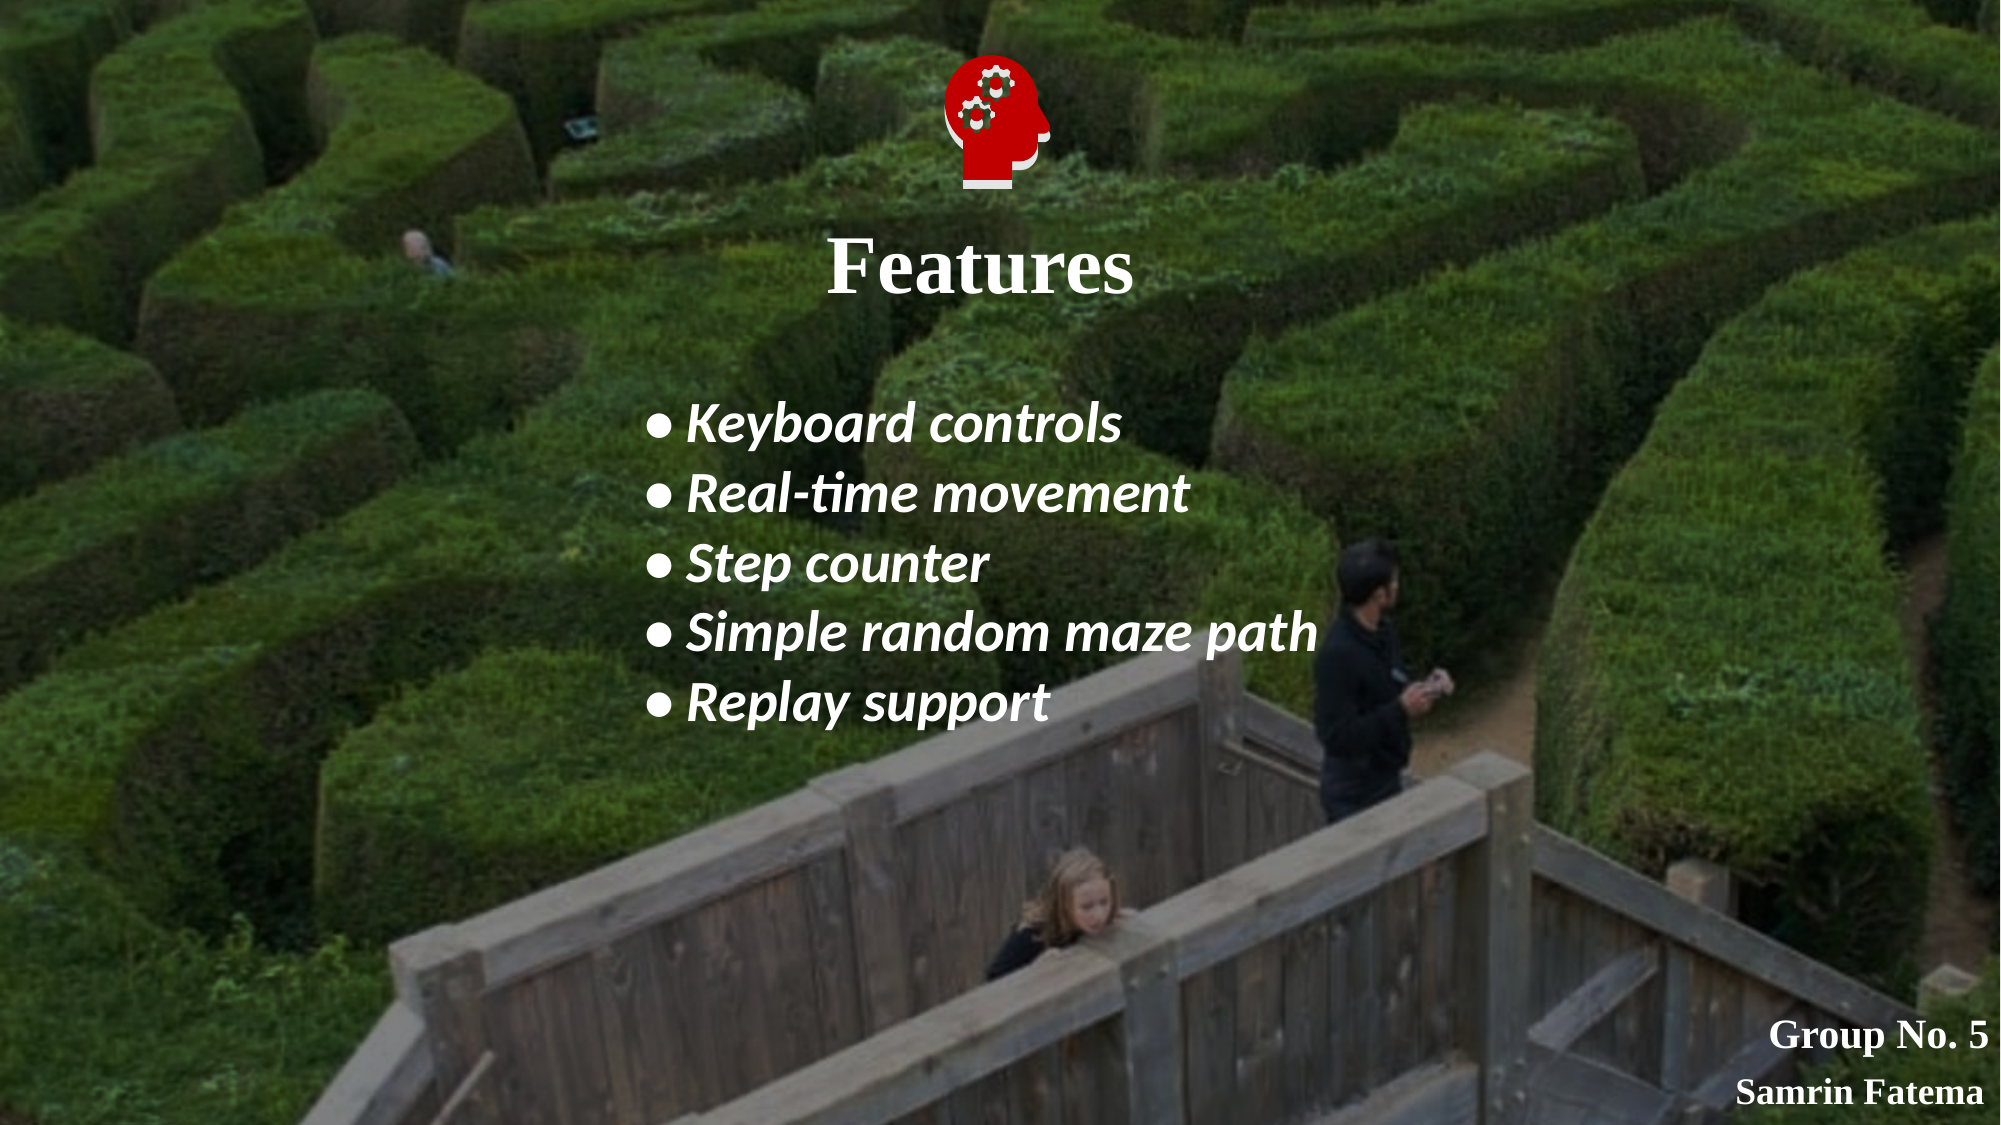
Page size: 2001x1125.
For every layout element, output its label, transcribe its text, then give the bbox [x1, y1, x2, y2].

picture [0, 0, 2000, 1125]
text_box Features [811, 203, 1161, 320]
text_box Group No. 5 [1753, 999, 2000, 1059]
text_box Samrin Fatema [1720, 1059, 2000, 1121]
text_box • Keyboard controls • Real-time movement • Step counter • Simple random maze path • Replay support [629, 376, 1484, 791]
